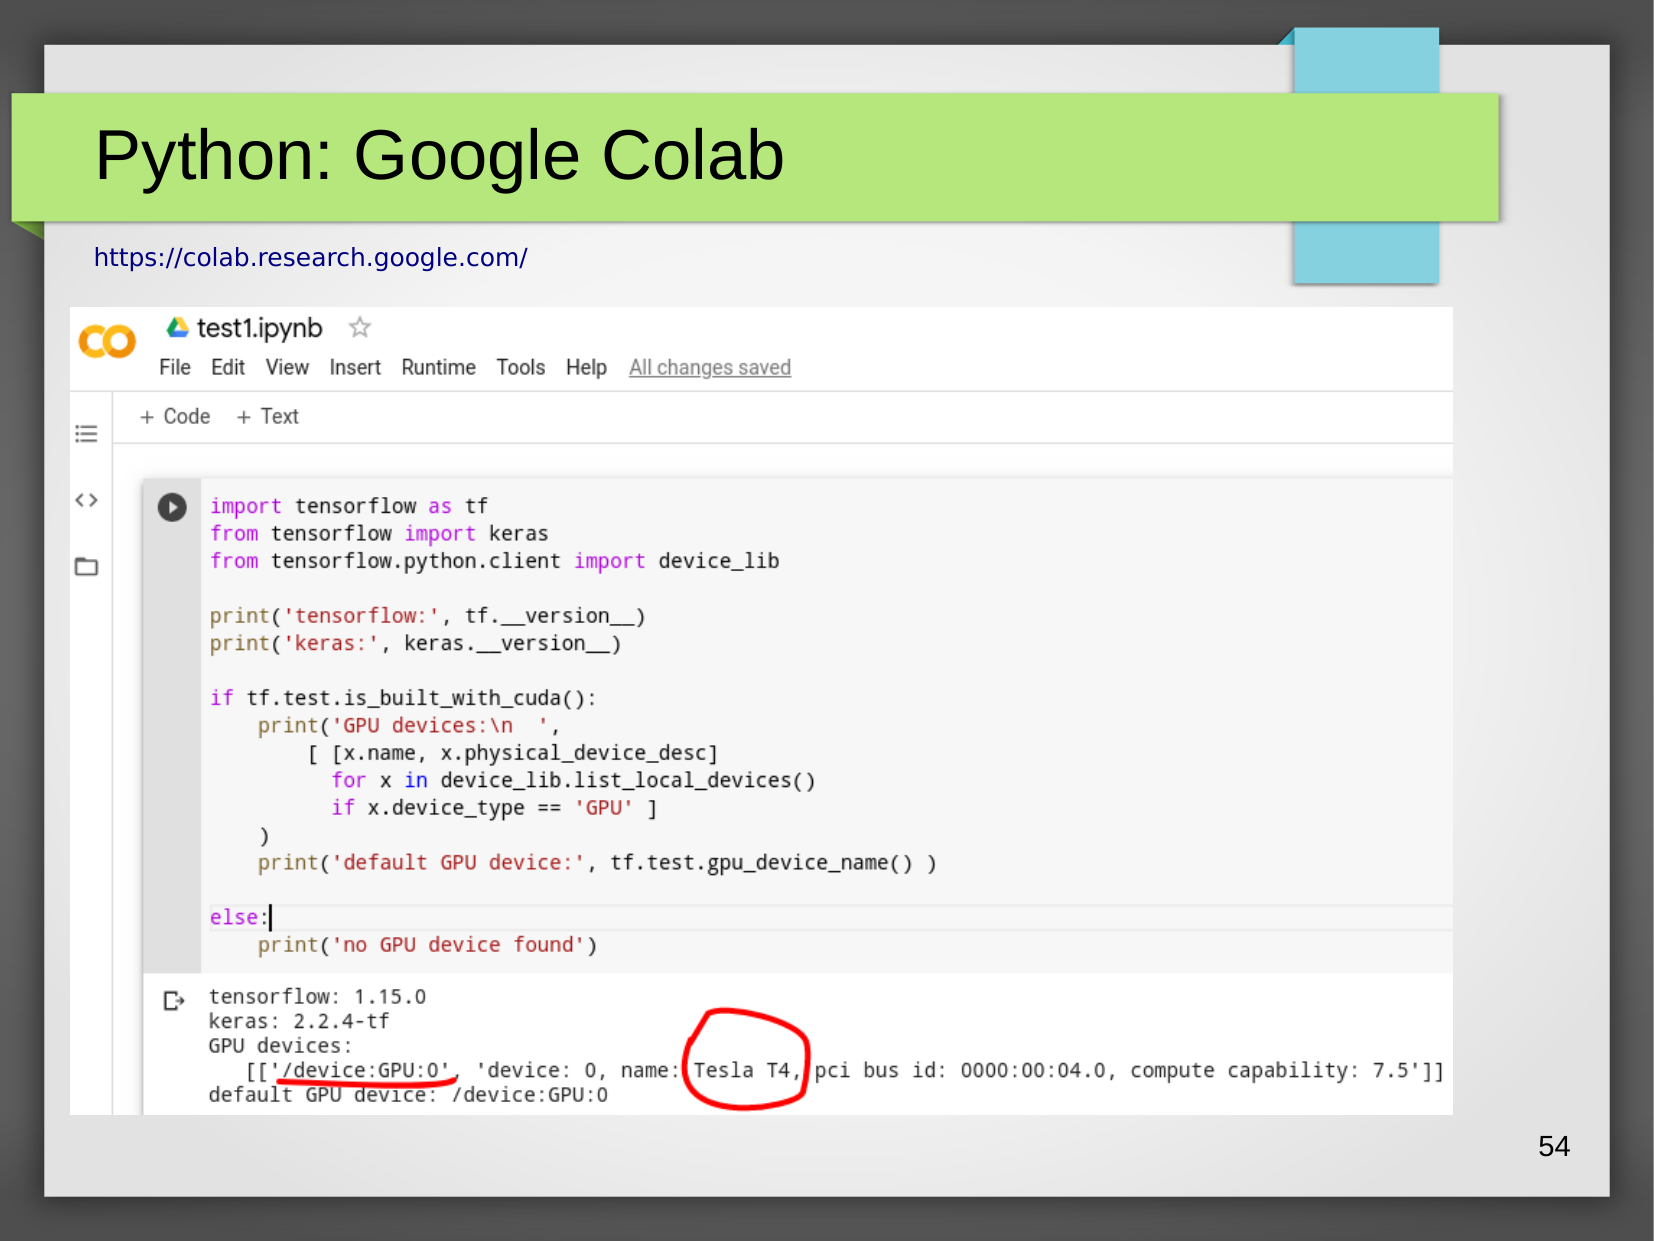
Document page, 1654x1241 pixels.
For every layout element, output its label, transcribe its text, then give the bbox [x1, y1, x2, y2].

picture [0, 0, 1654, 1241]
title Python: Google Colab [94, 108, 1300, 201]
text_box https://colab.research.google.com/ [70, 236, 934, 307]
